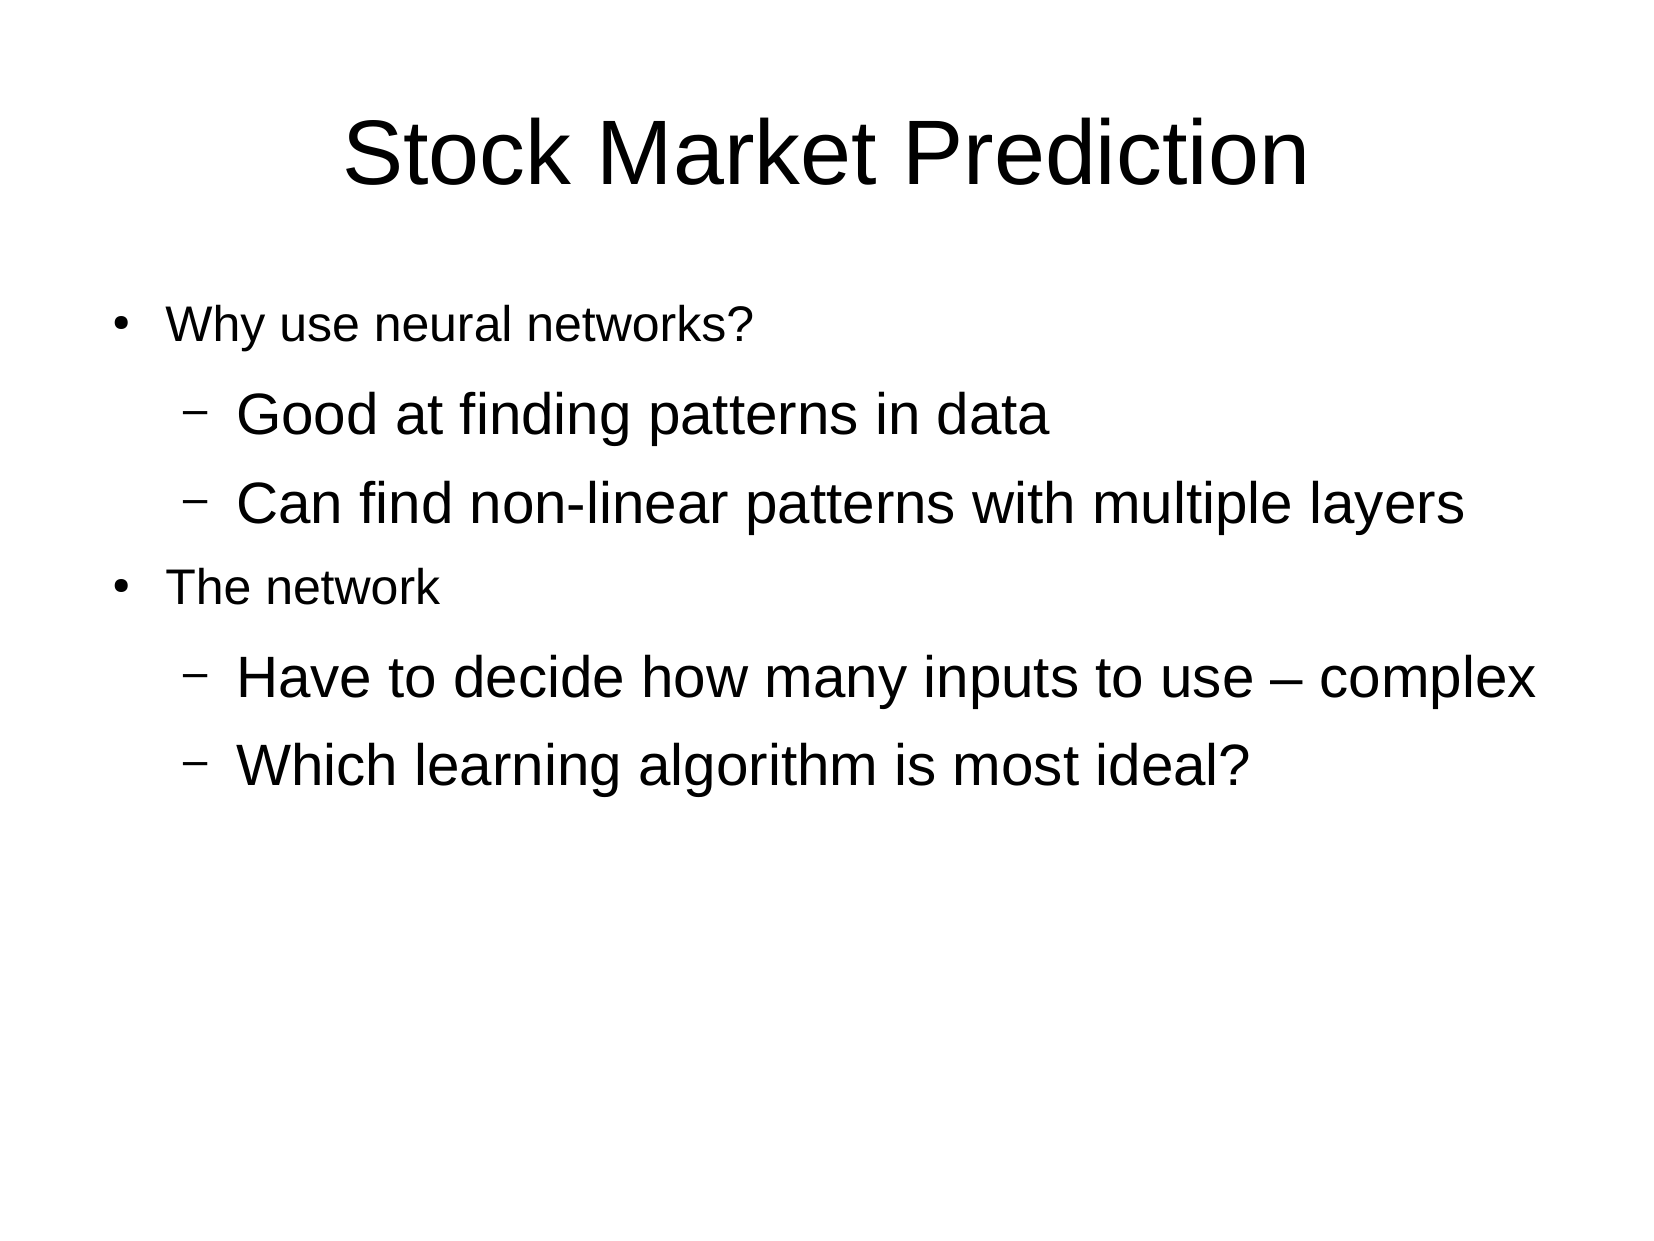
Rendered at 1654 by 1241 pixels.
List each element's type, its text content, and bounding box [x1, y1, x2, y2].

title Stock Market Prediction [82, 49, 1571, 257]
list Why use neural networks? Good at finding patterns in data Can find non-linear patterns with multiple layers The network Have to decide how many inputs to use – complex Which learning algorithm is most ideal? [94, 296, 1550, 1016]
